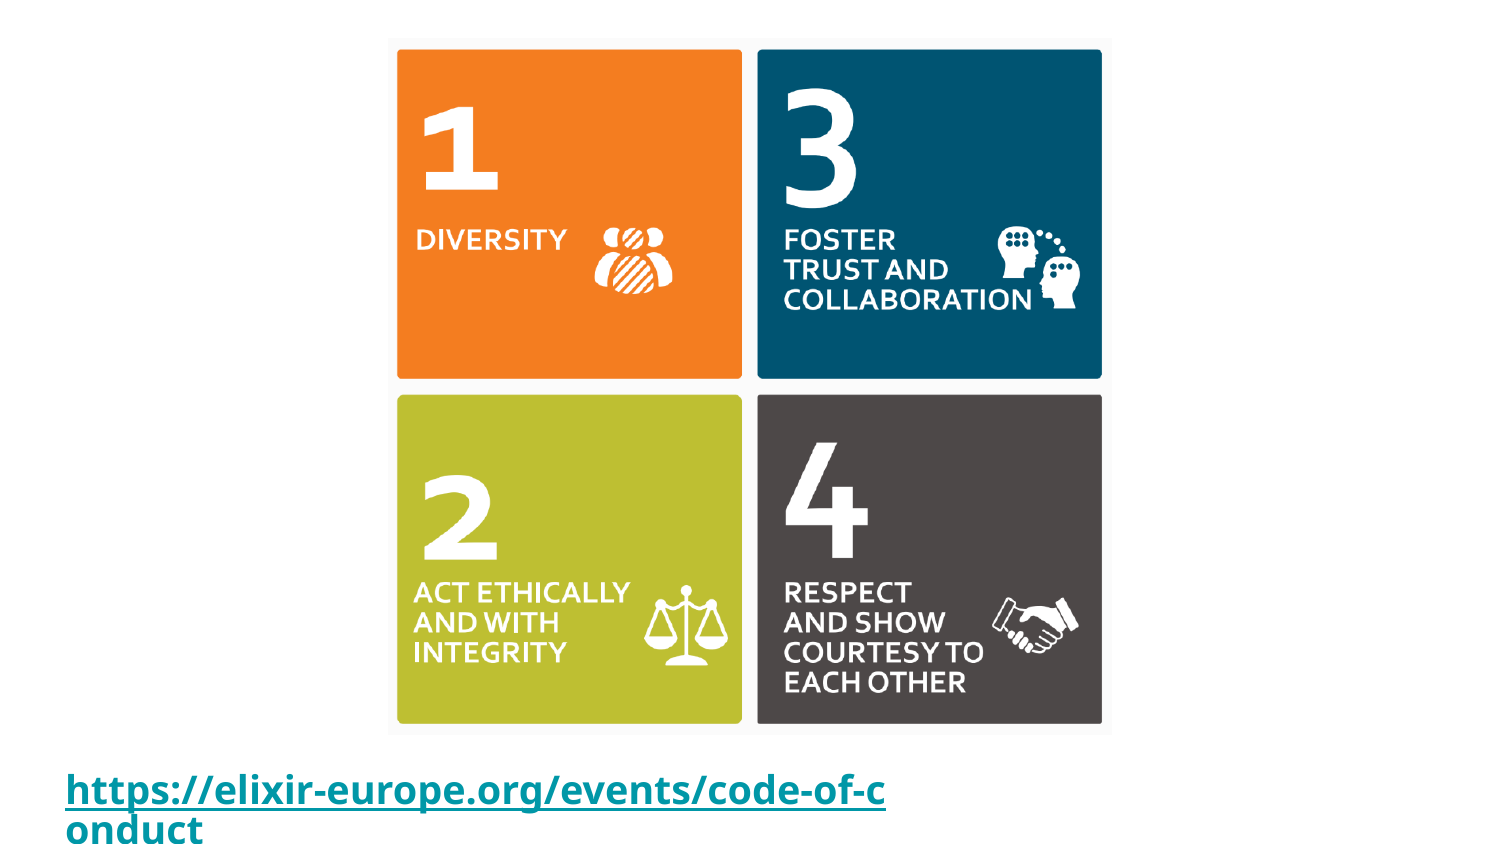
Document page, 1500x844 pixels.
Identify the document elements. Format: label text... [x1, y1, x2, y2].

picture [388, 38, 1112, 735]
text_box https://elixir-europe.org/events/code-of-conduct [49, 750, 911, 844]
